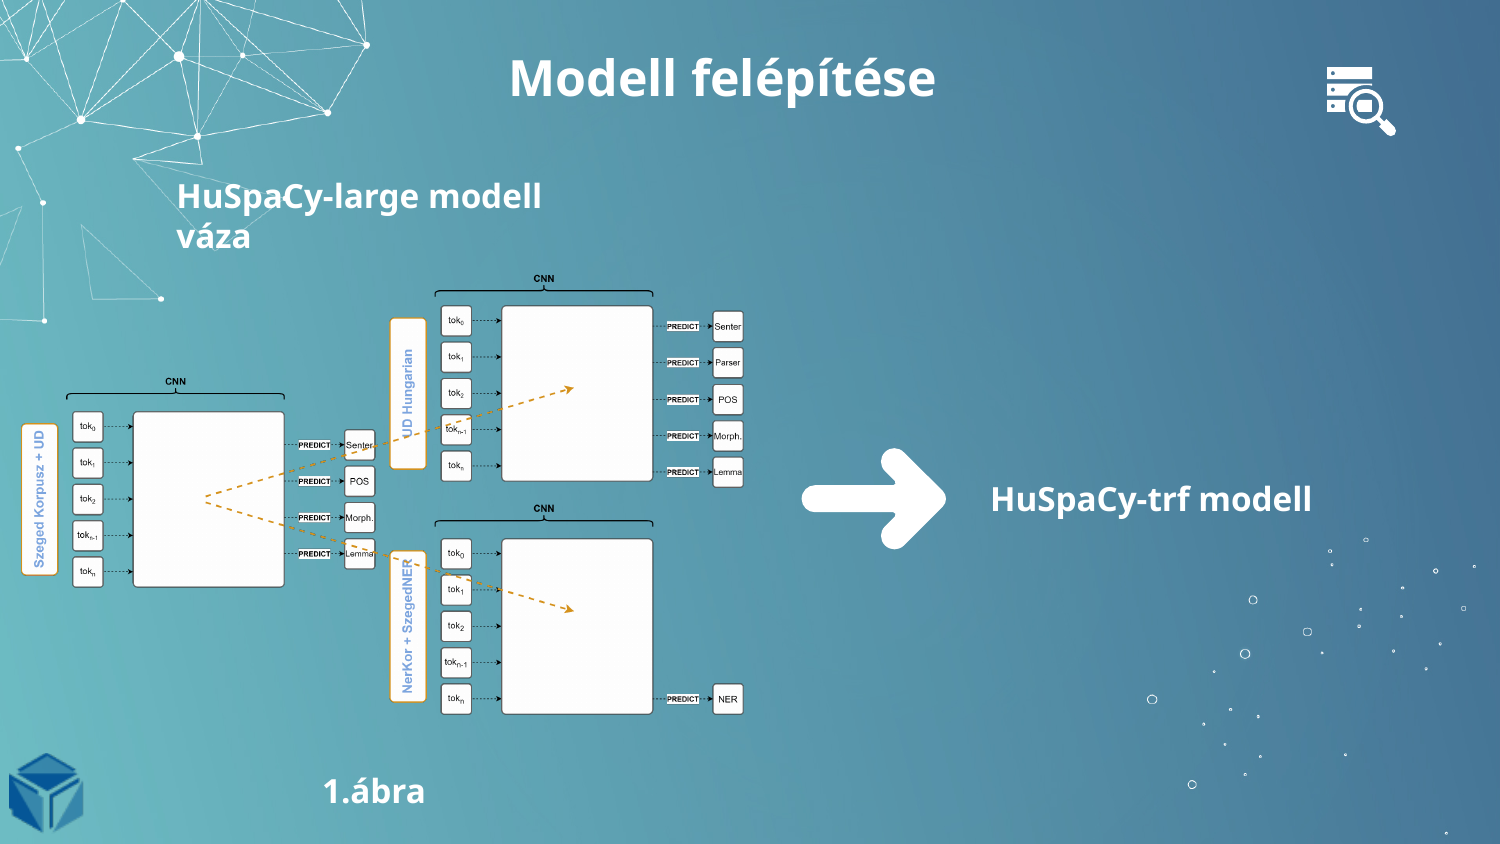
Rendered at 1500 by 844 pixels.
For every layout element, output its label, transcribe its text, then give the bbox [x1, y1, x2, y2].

text_box 1.ábra [307, 754, 453, 825]
picture [0, 0, 1500, 844]
text_box [801, 448, 947, 550]
text_box HuSpaCy-large modell váza [161, 159, 636, 270]
text_box [1327, 67, 1373, 80]
text_box [1327, 83, 1373, 96]
text_box [1327, 99, 1346, 112]
text_box [1348, 88, 1396, 137]
text_box Modell felépítése [493, 31, 1007, 122]
text_box HuSpaCy-trf modell [975, 463, 1406, 534]
